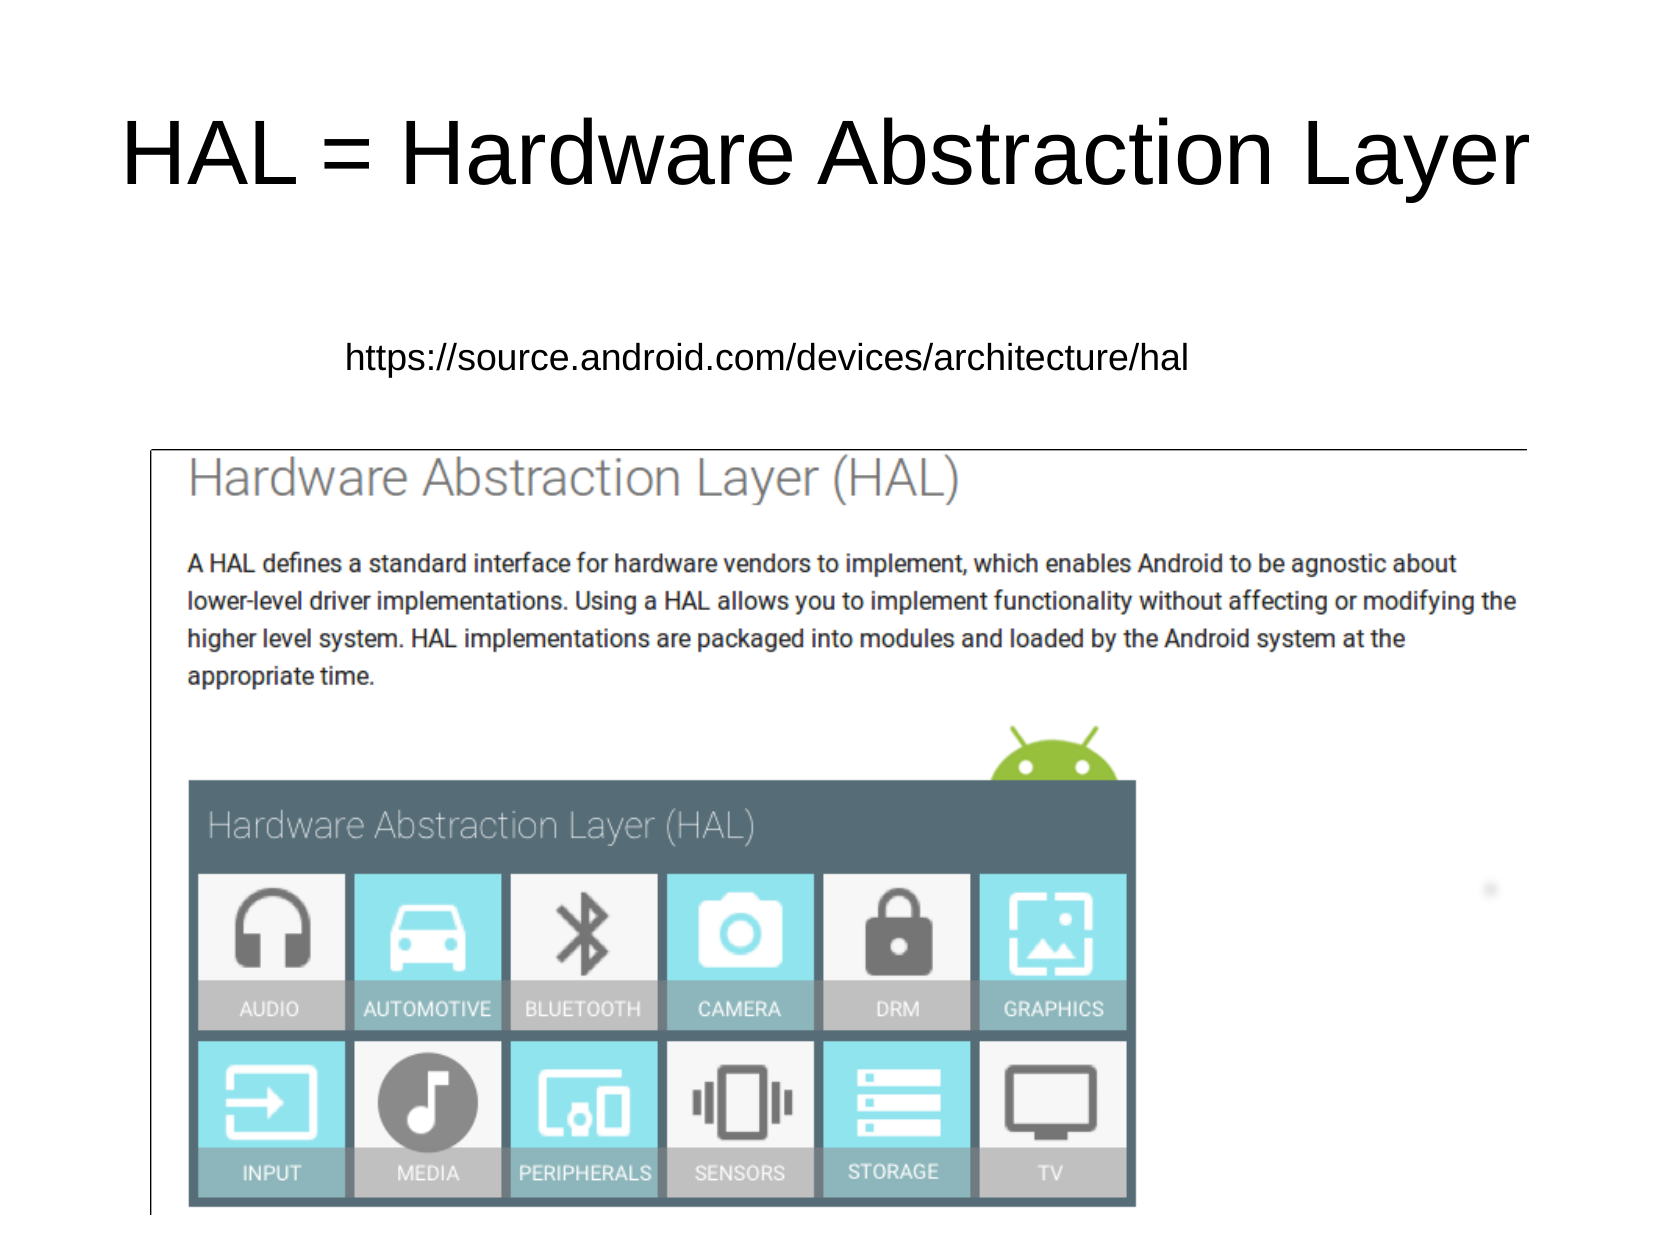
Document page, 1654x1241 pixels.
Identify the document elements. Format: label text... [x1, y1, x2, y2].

picture [150, 449, 1527, 1216]
text_box https://source.android.com/devices/architecture/hal [330, 328, 1205, 386]
title HAL = Hardware Abstraction Layer [82, 49, 1571, 257]
